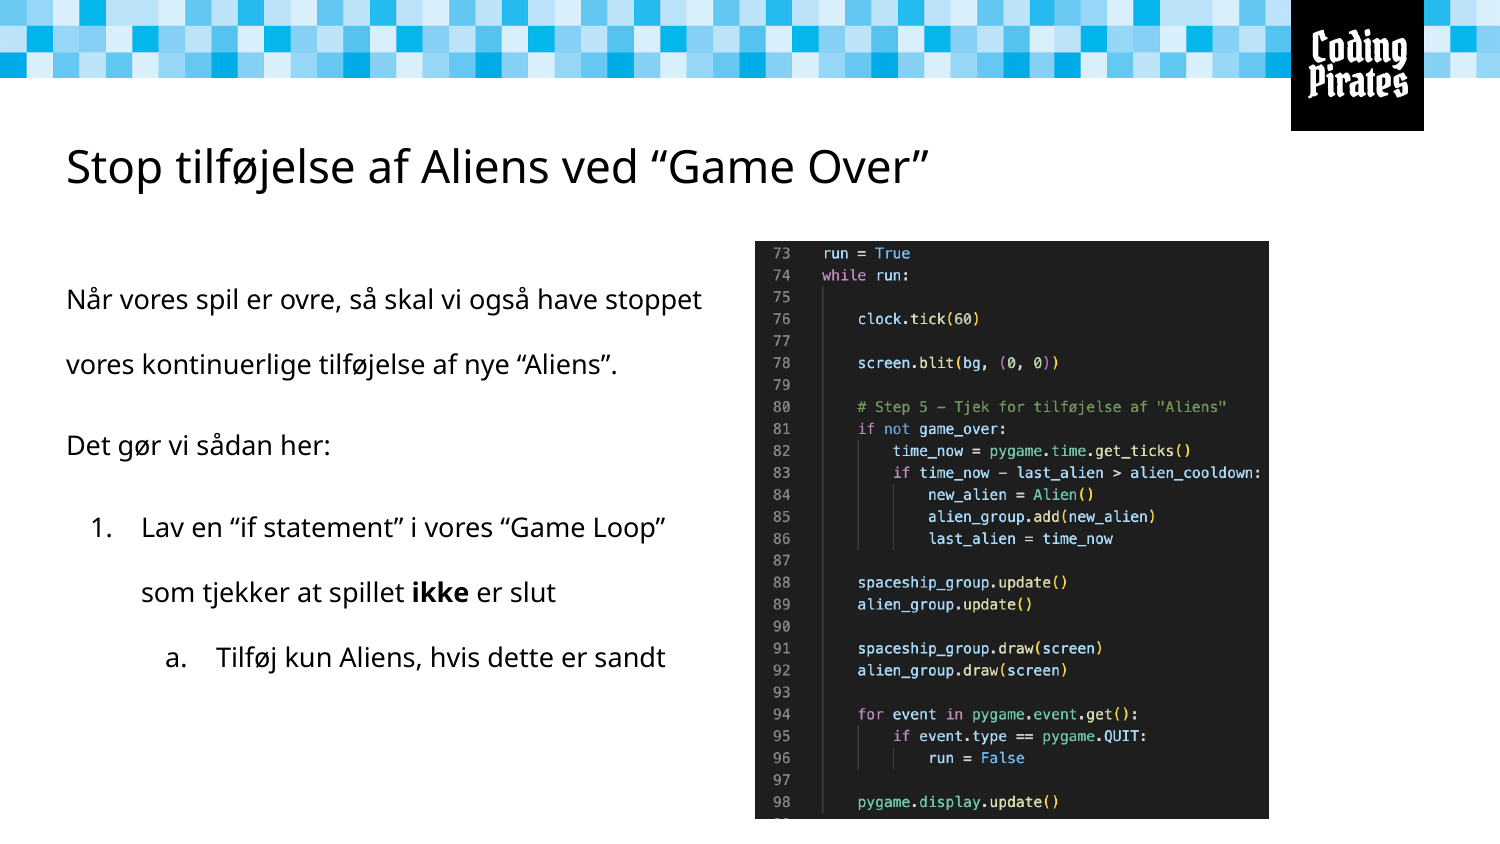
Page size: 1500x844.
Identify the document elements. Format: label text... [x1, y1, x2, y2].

picture [0, 0, 1056, 78]
list Når vores spil er ovre, så skal vi også have stoppet vores kontinuerlige tilføjelse af nye “Aliens”. Det gør vi sådan her: Lav en “if statement” i vores “Game Loop” som tjekker at spillet ikke er slut Tilføj kun Aliens, hvis dette er sandt [51, 234, 731, 800]
picture [1291, 0, 1424, 123]
title Stop tilføjelse af Aliens ved “Game Over” [51, 123, 1472, 217]
picture [755, 241, 1269, 819]
